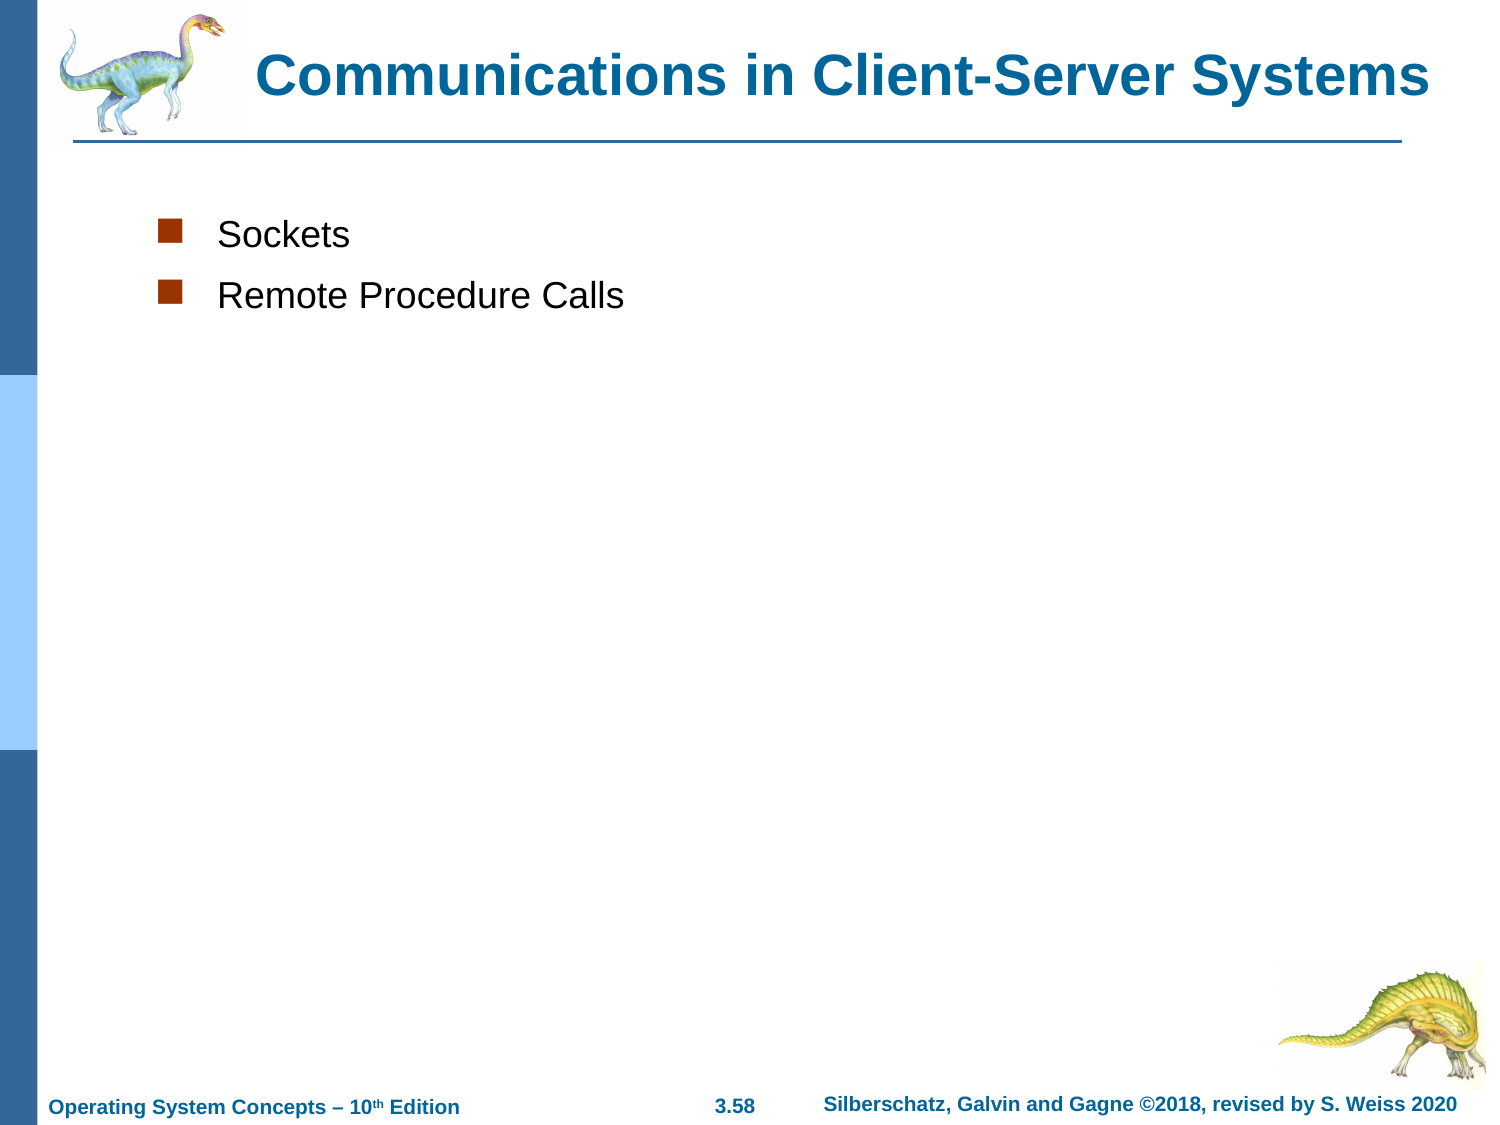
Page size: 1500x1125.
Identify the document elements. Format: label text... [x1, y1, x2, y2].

picture [1140, 1096, 1148, 1101]
picture [46, 0, 243, 149]
list Sockets Remote Procedure Calls [145, 202, 1261, 946]
picture [1275, 959, 1486, 1090]
title Communications in Client-Server Systems [168, 20, 1500, 115]
